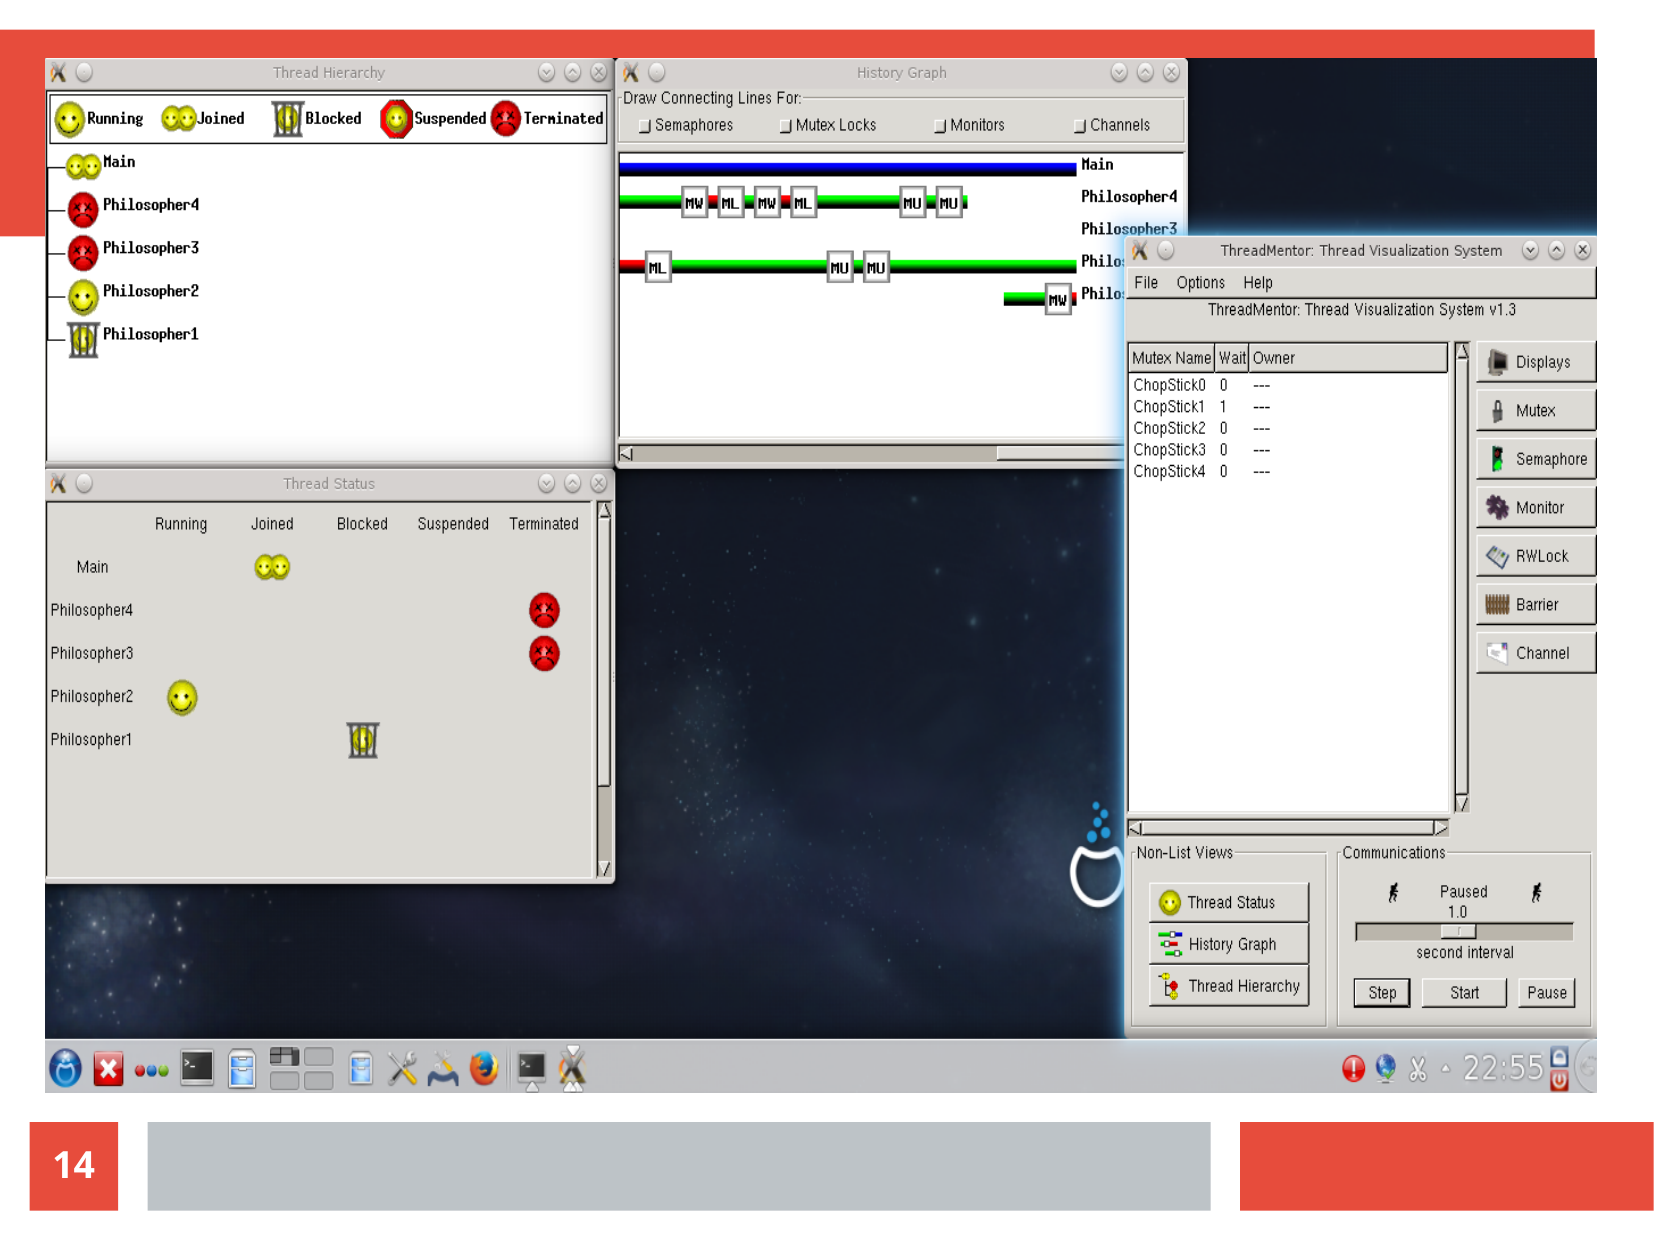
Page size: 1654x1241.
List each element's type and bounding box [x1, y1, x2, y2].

picture [45, 59, 1597, 1093]
text_box [29, 1122, 119, 1211]
